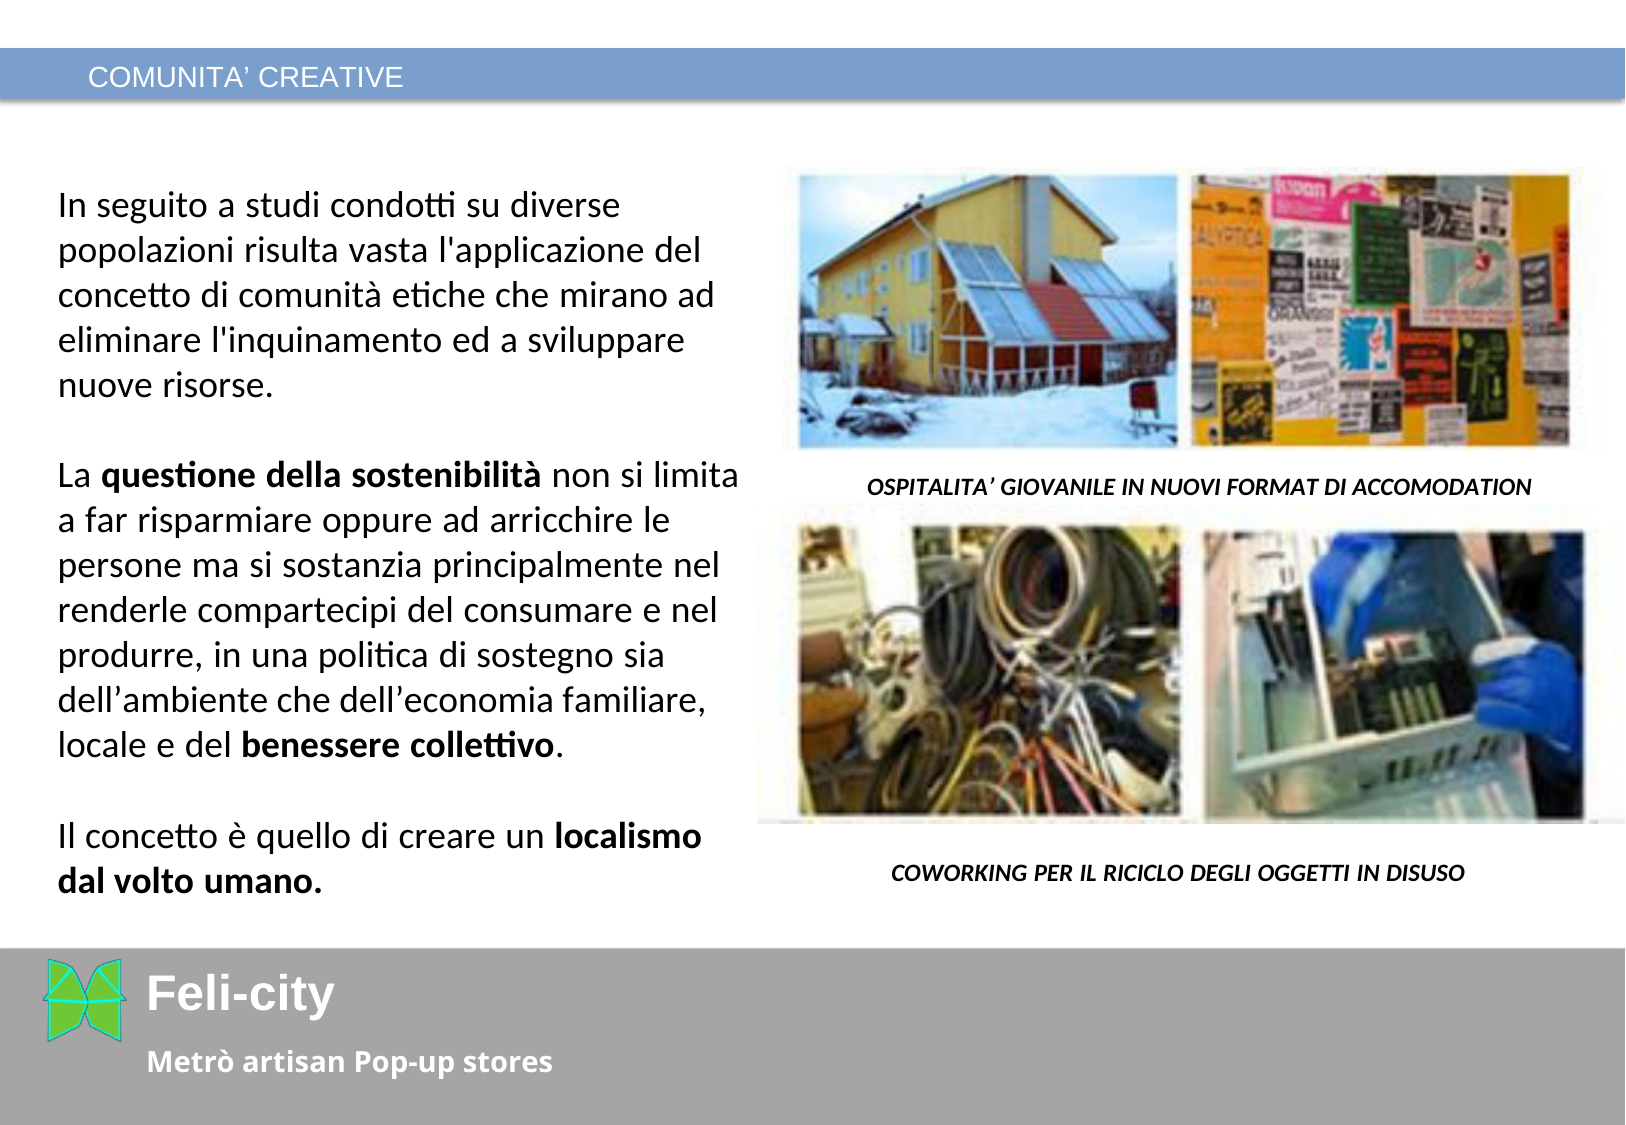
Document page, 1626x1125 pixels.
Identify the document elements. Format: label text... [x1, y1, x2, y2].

text_box Feli-city Metrò artisan Pop-up stores [143, 962, 1066, 1079]
text_box [757, 167, 1626, 824]
text_box COMUNITA’ CREATIVE [85, 58, 691, 94]
text_box [0, 43, 1625, 119]
text_box In seguito a studi condotti su diverse popolazioni risulta vasta l'applicazione del concetto di comunità etiche che mirano ad eliminare l'inquinamento ed a sviluppare nuove risorse. [55, 179, 736, 405]
text_box La questione della sostenibilità non si limita a far risparmiare oppure ad arricchire le persone ma si sostanzia principalmente nel renderle compartecipi del consumare e nel produrre, in una politica di sostegno sia dell’ambiente che dell’economia familiare, locale e del benessere collettivo. Il concetto è quello di creare un localismo dal volto umano. [55, 449, 758, 901]
text_box OSPITALITA’ GIOVANILE IN NUOVI FORMAT DI ACCOMODATION [865, 470, 1626, 501]
text_box COWORKING PER IL RICICLO DEGLI OGGETTI IN DISUSO [889, 856, 1626, 887]
text_box [0, 945, 1625, 1125]
